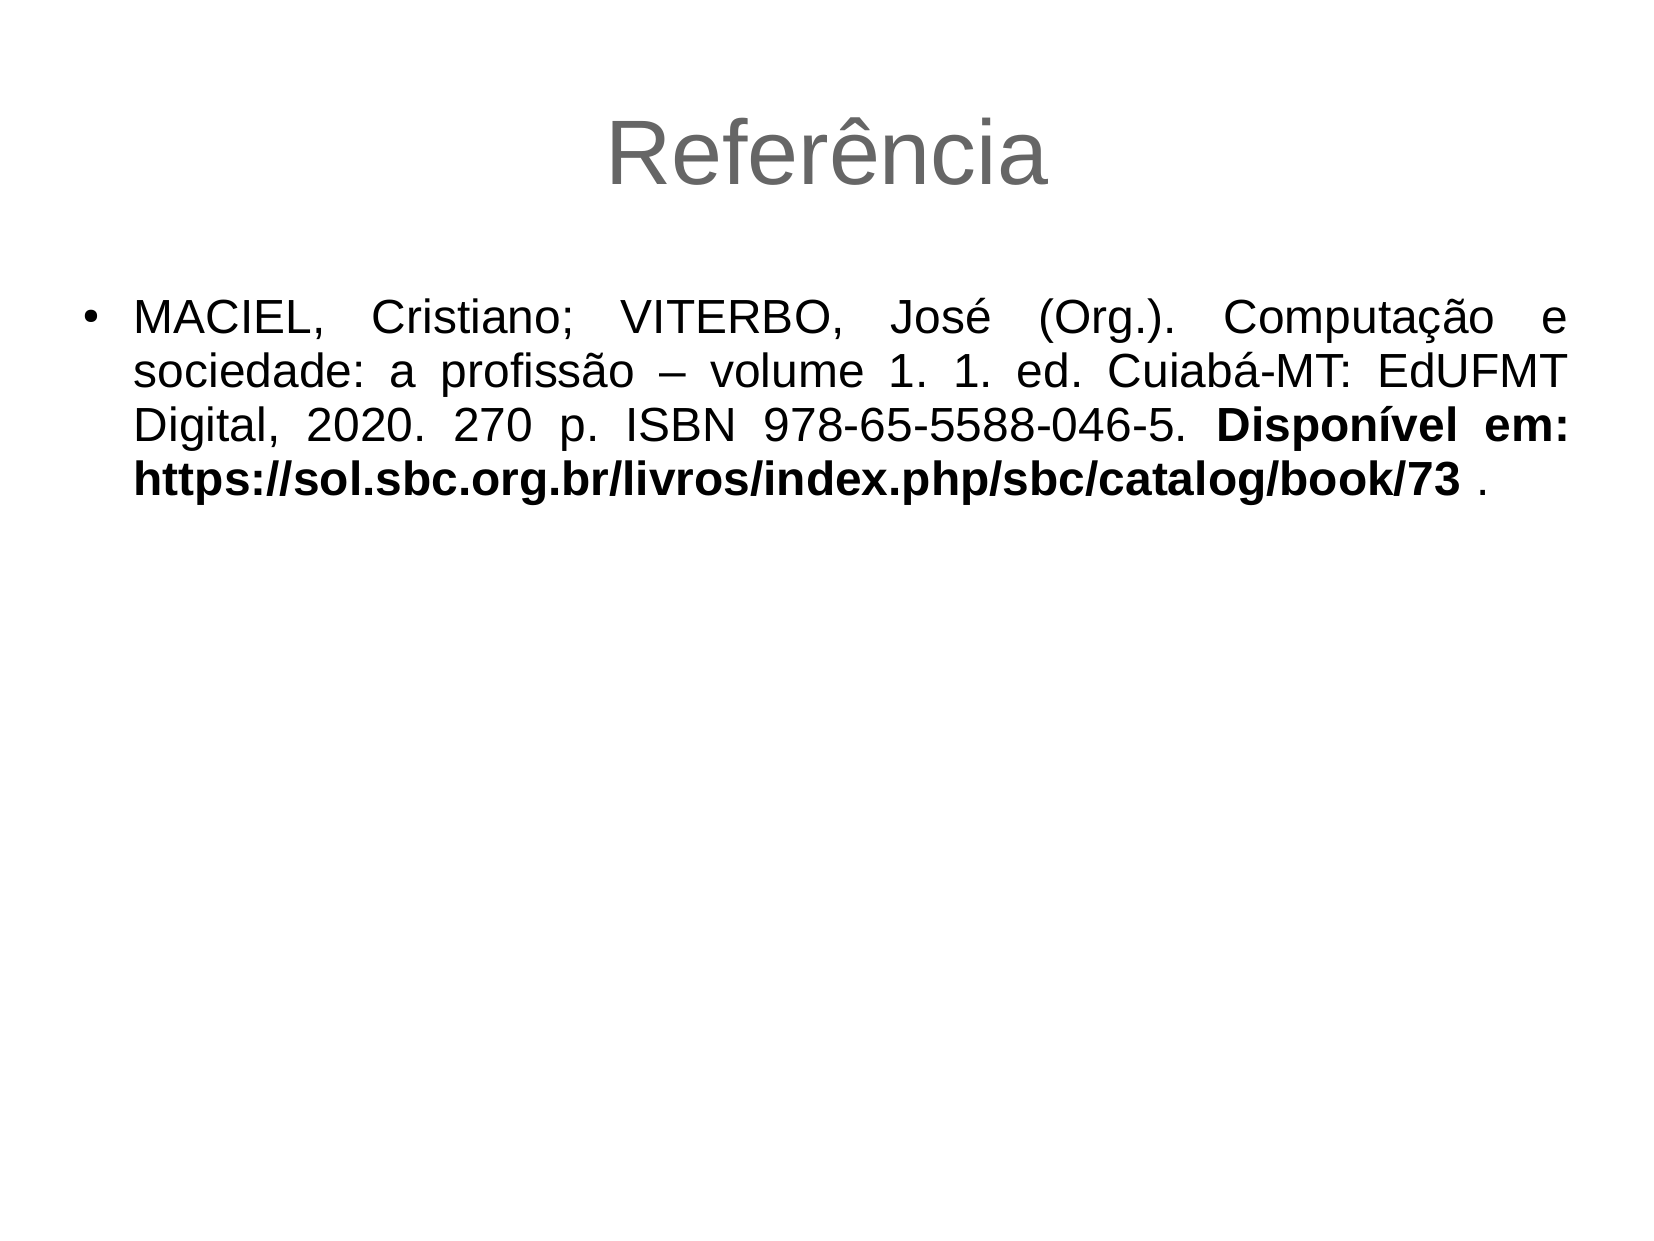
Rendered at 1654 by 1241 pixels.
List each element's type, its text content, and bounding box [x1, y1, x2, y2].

list MACIEL, Cristiano; VITERBO, José (Org.). Computação e sociedade: a profissão – volume 1. 1. ed. Cuiabá-MT: EdUFMT Digital, 2020. 270 p. ISBN 978-65-5588-046-5. Disponível em: https://sol.sbc.org.br/livros/index.php/sbc/catalog/book/73 . [82, 290, 1571, 508]
title Referência [82, 49, 1571, 257]
